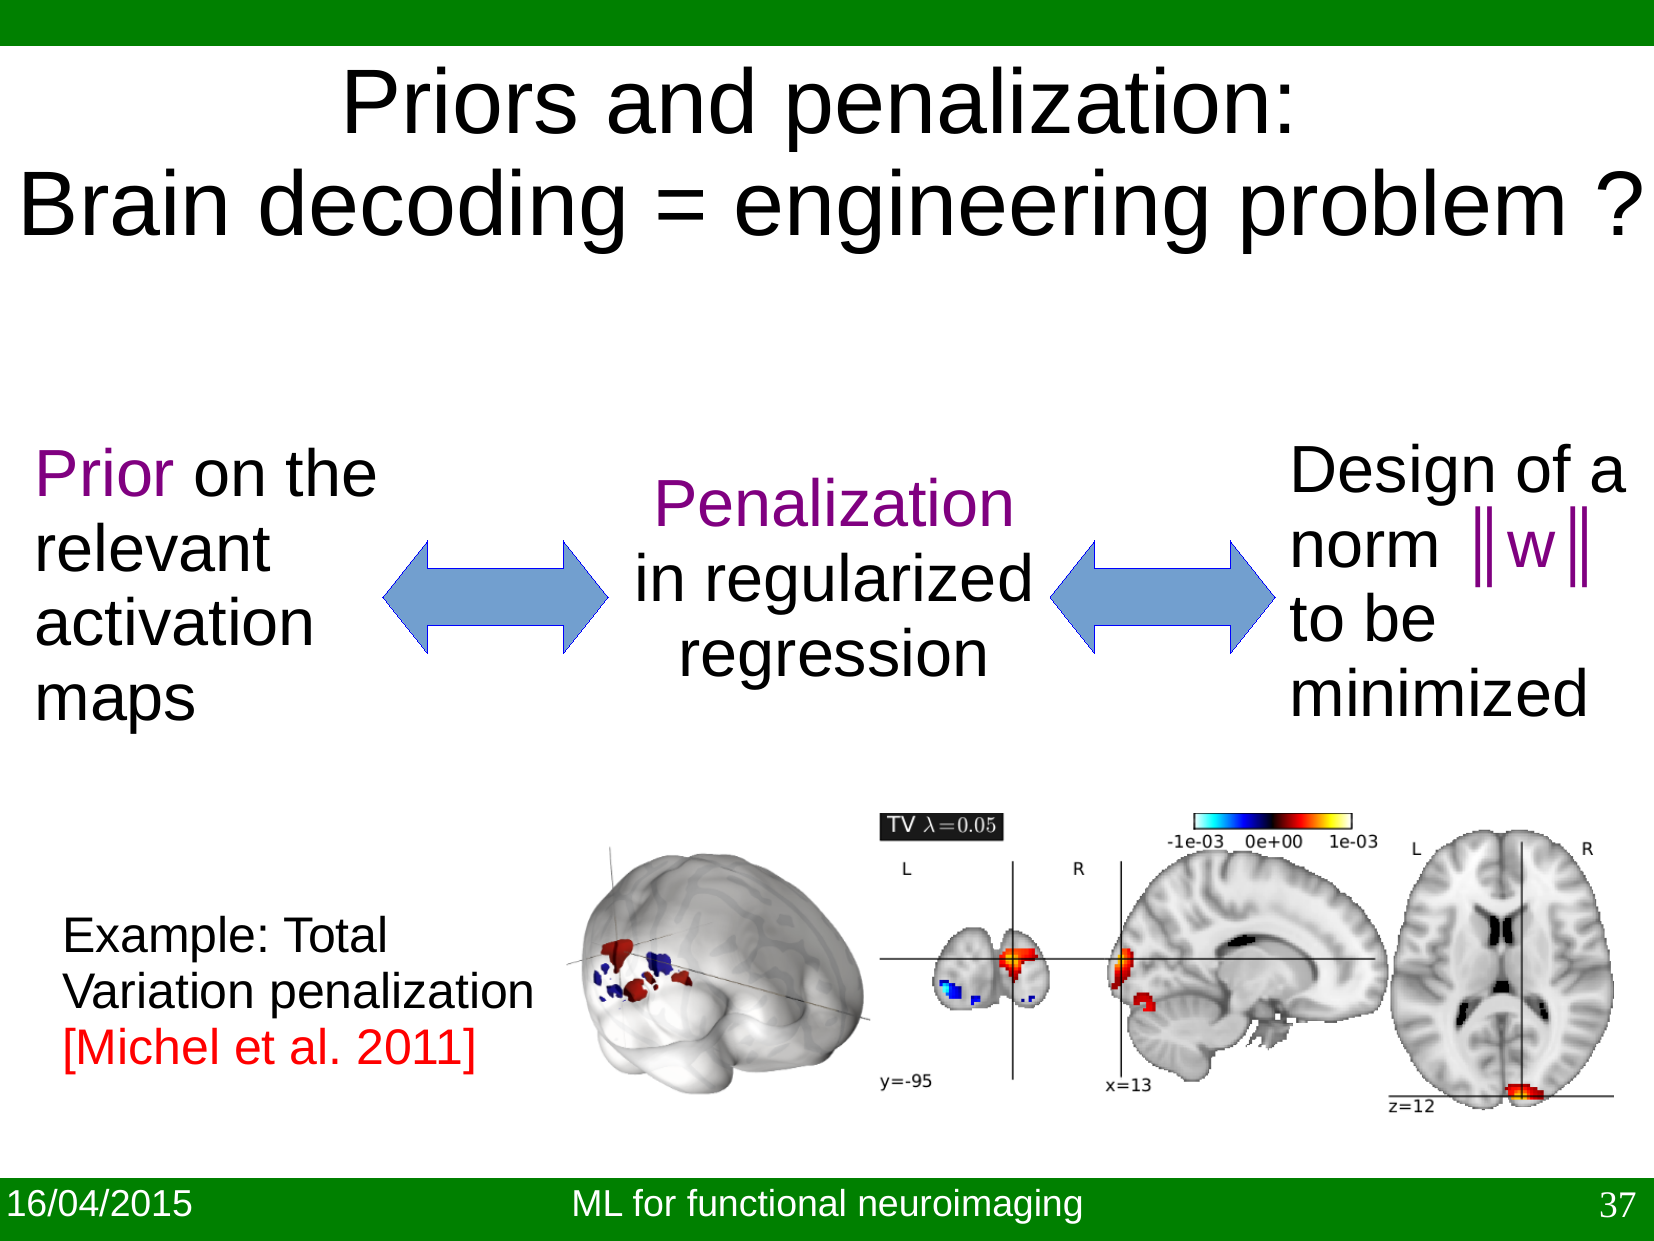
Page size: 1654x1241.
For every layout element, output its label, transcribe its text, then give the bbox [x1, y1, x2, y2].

text_box Design of a norm ║w║ to be minimized [1275, 424, 1649, 739]
text_box [1050, 540, 1276, 654]
text_box Penalization in regularized regression [619, 458, 1058, 698]
title Priors and penalization: Brain decoding = engineering problem ? [5, 49, 1654, 257]
text_box Prior on the relevant activation maps [19, 428, 433, 743]
text_box [382, 540, 609, 654]
picture [565, 813, 1614, 1128]
text_box Example: Total Variation penalization [Michel et al. 2011] [47, 900, 594, 1084]
